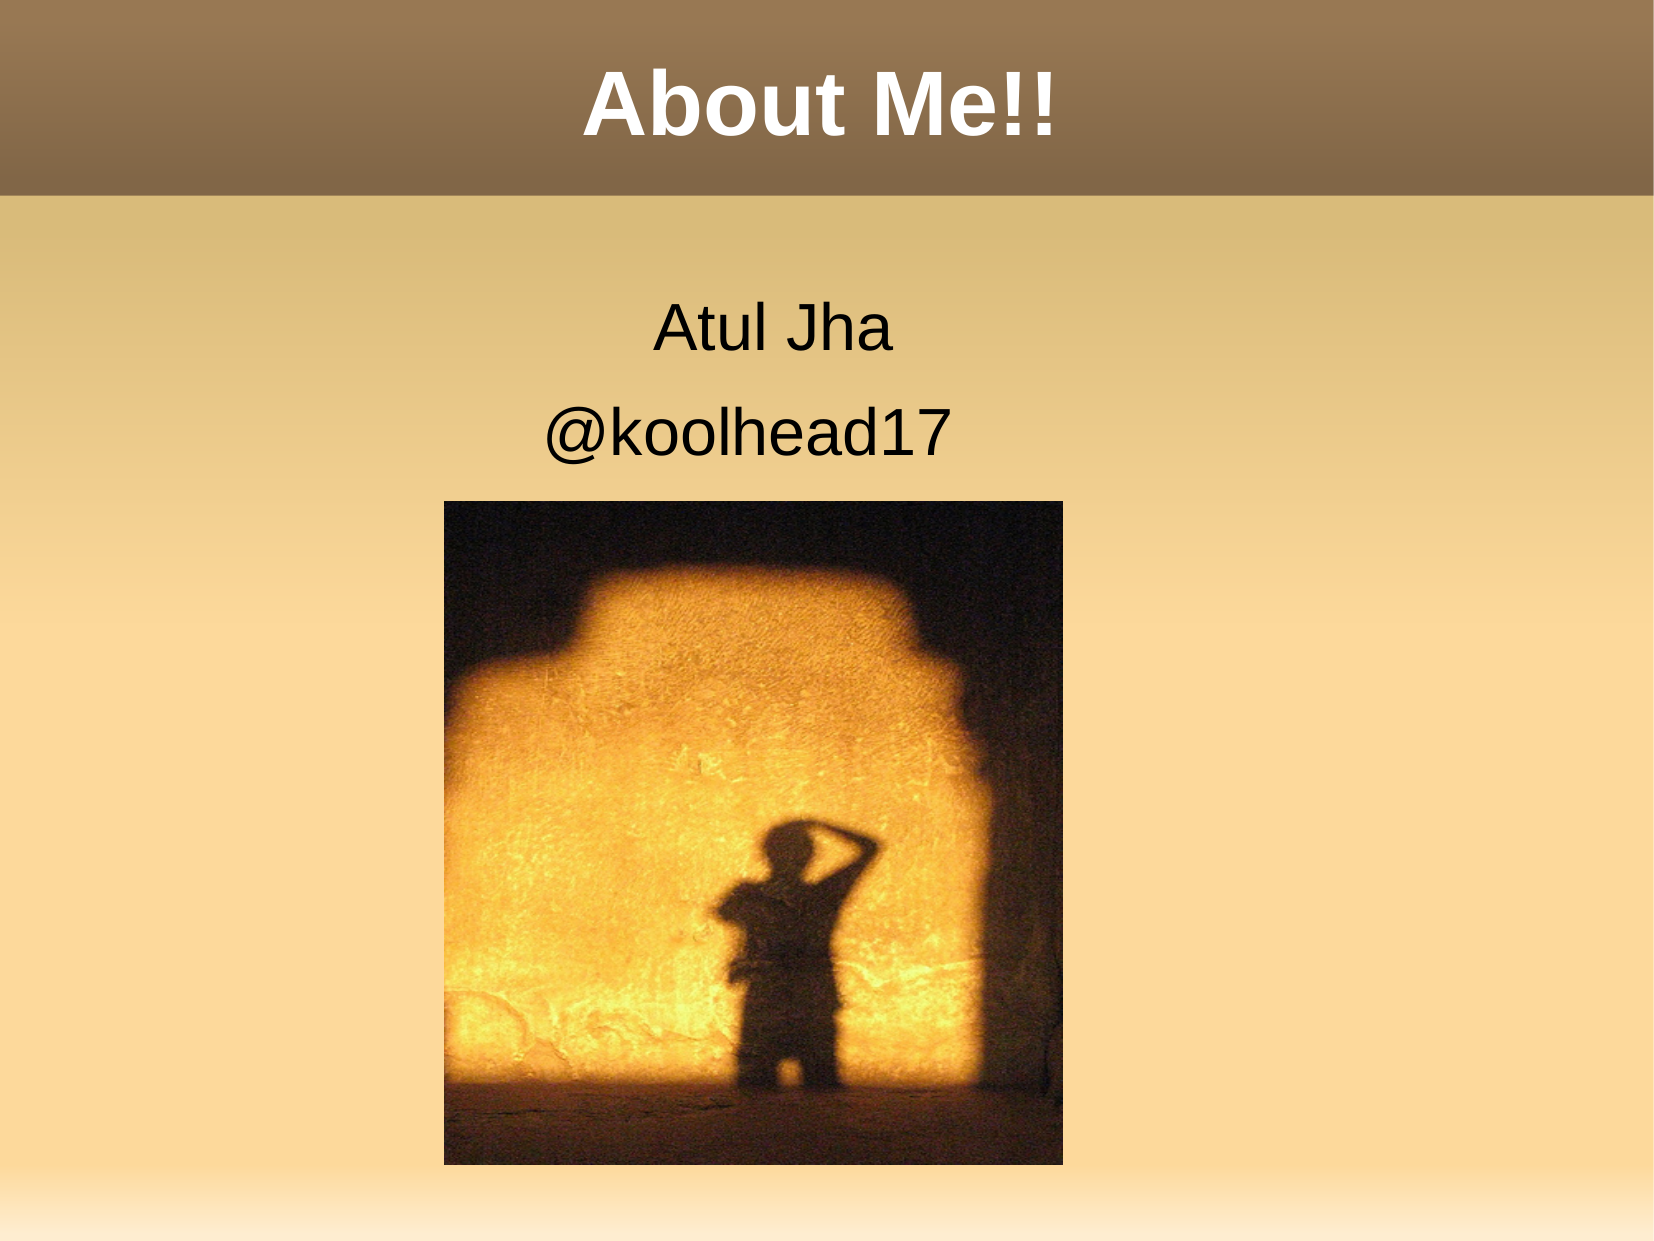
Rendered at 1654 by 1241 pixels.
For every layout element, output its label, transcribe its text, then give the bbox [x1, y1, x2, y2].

picture [0, 0, 1654, 1241]
title About Me!! [76, 7, 1565, 200]
list Atul Jha @koolhead17 [82, 290, 1571, 1094]
